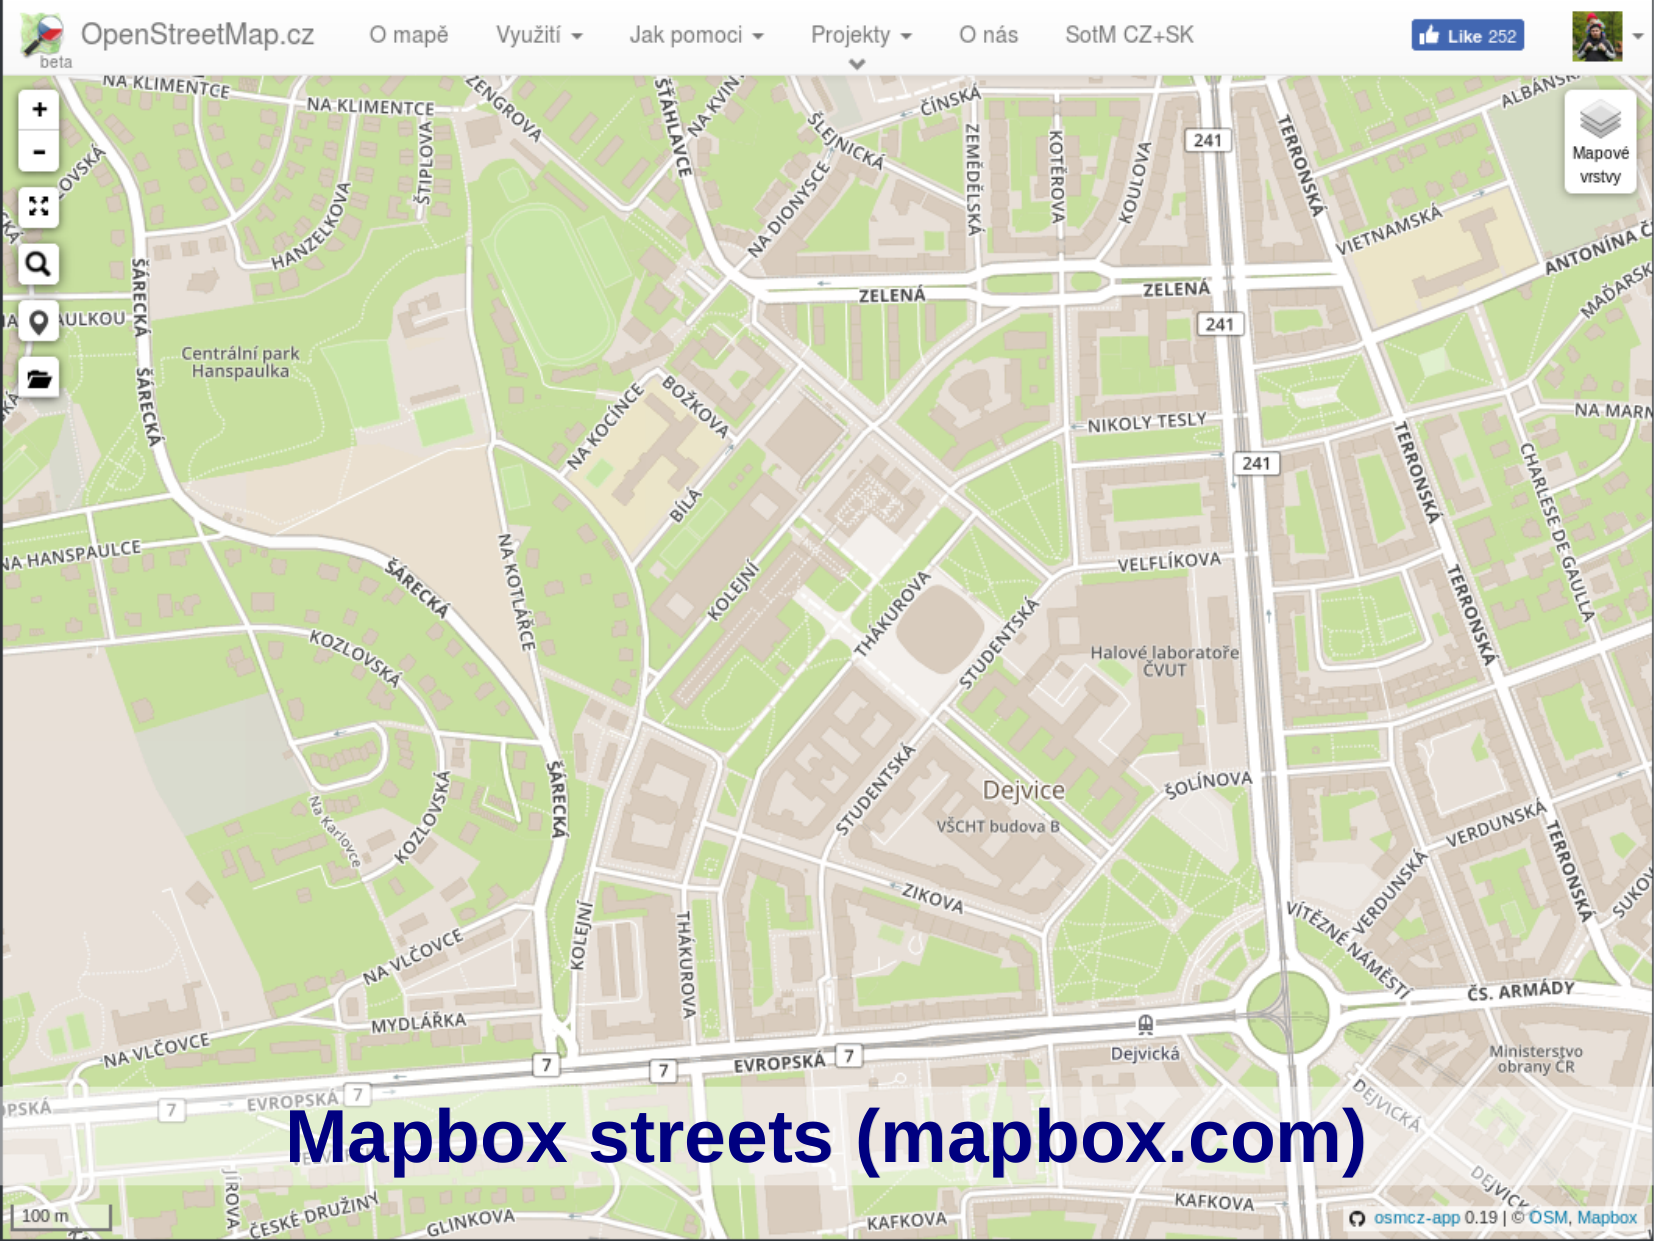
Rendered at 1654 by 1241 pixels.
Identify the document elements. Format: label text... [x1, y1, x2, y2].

picture [0, 0, 1654, 1086]
text_box Mapbox streets (mapbox.com) [0, 1086, 1654, 1186]
picture [0, 1186, 1654, 1241]
